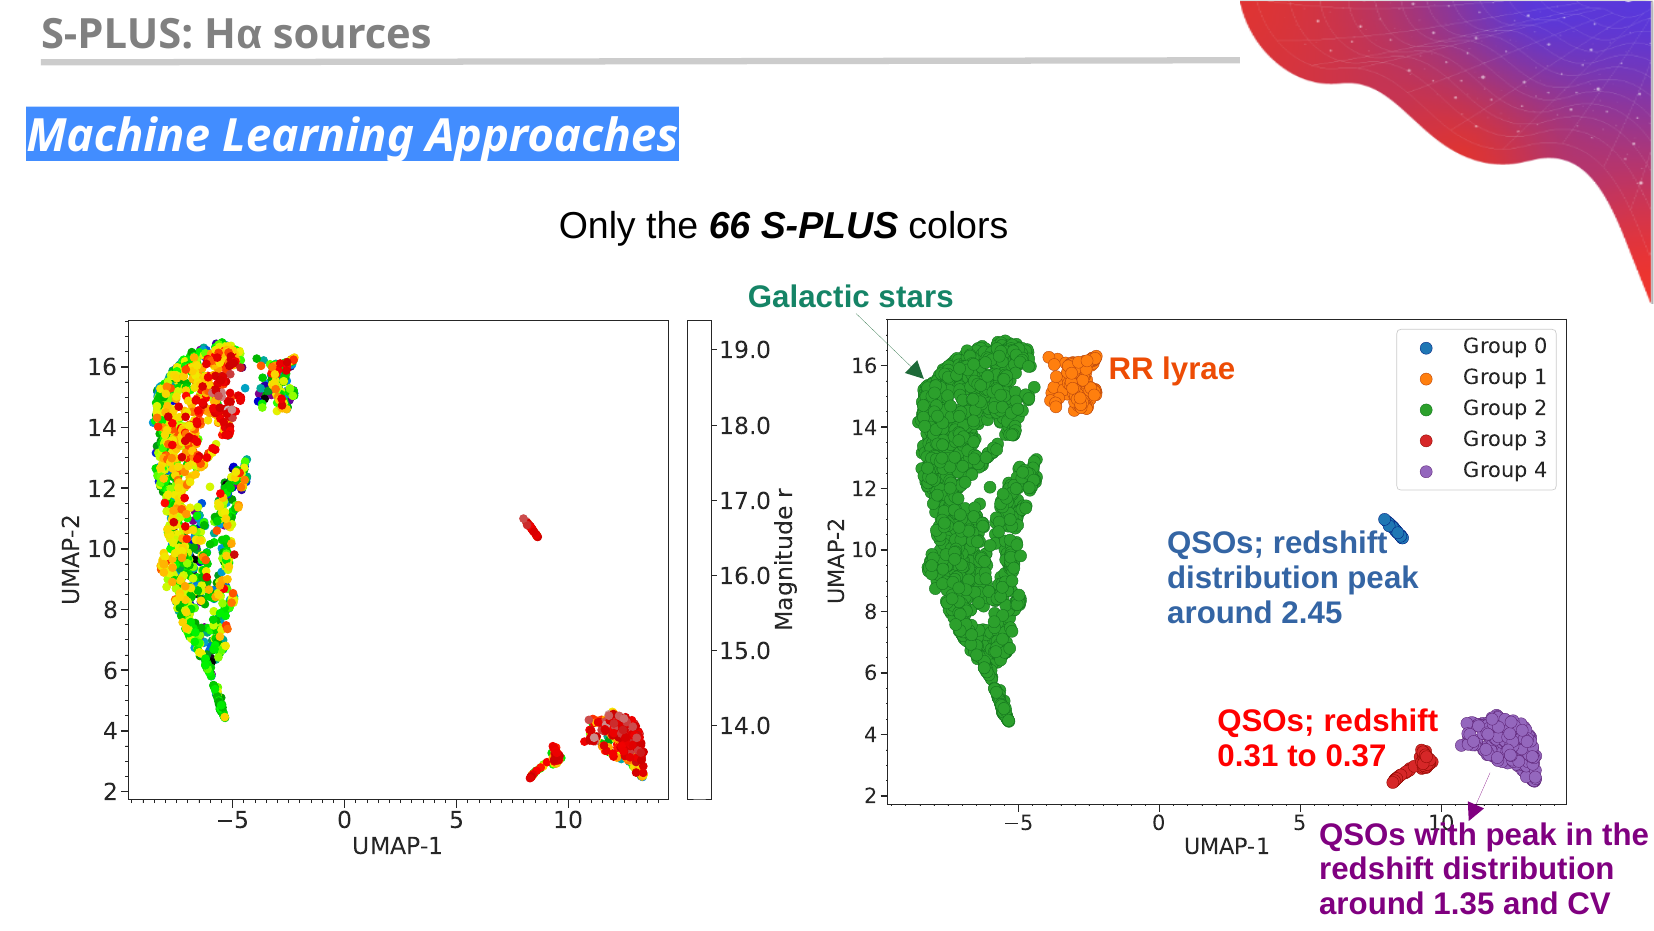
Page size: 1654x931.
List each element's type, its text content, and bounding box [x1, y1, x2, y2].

text_box S-PLUS: Hα sources [26, 0, 477, 72]
text_box QSOs; redshift 0.31 to 0.37 [1202, 696, 1503, 781]
text_box QSOs; redshift distribution peak around 2.45 [1152, 518, 1453, 638]
text_box Machine Learning Approaches [26, 106, 679, 161]
picture [22, 246, 1572, 869]
text_box QSOs with peak in the redshift distribution around 1.35 and CV [1304, 809, 1654, 931]
text_box RR lyrae [1093, 344, 1394, 394]
text_box Only the 66 S-PLUS colors [543, 196, 1048, 296]
picture [1240, 0, 1654, 304]
text_box Galactic stars [733, 271, 1335, 357]
